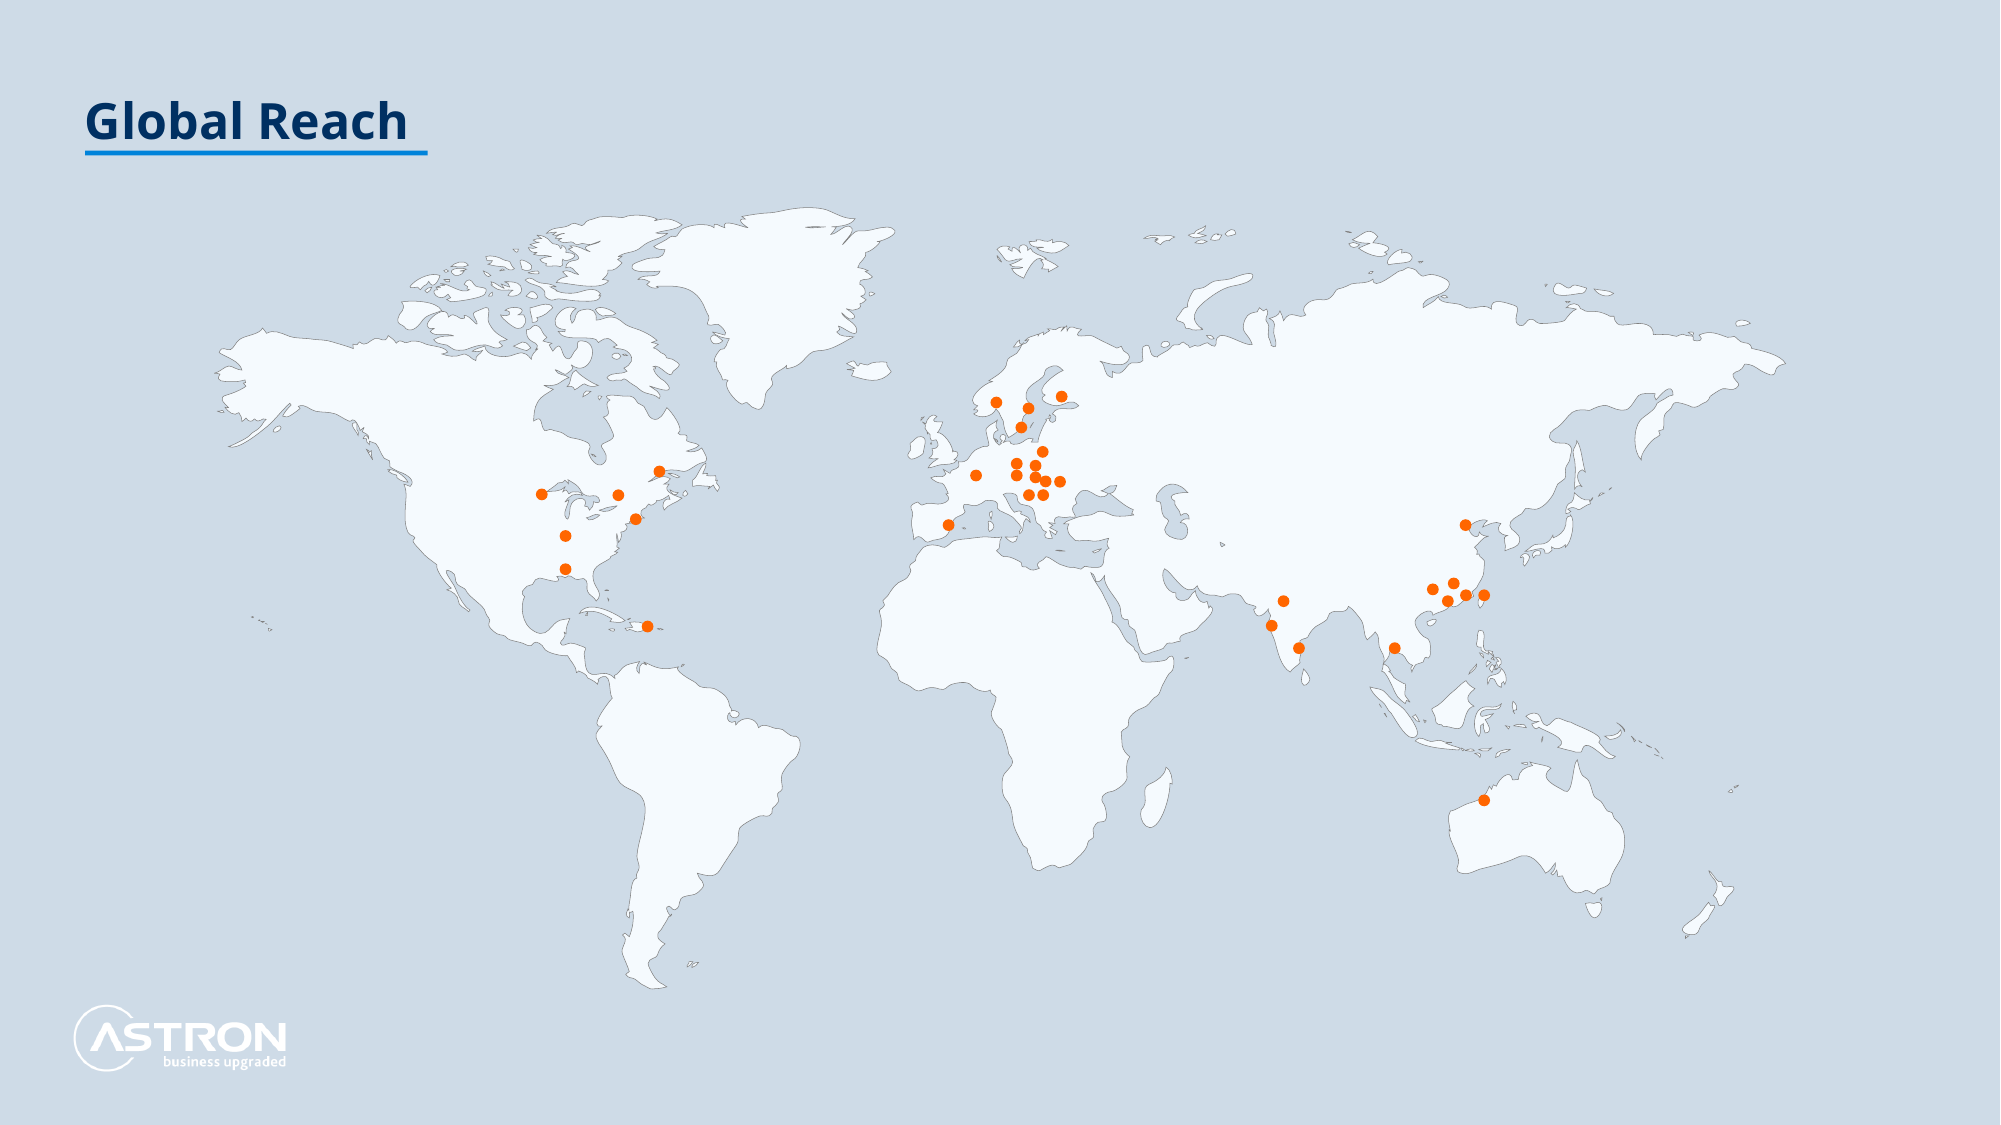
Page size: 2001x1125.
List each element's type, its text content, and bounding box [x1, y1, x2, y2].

text_box [907, 436, 926, 460]
text_box [530, 304, 553, 323]
text_box [1210, 233, 1222, 241]
text_box [1468, 663, 1477, 675]
text_box [1585, 902, 1602, 918]
text_box [567, 370, 599, 390]
text_box [555, 307, 680, 399]
text_box [668, 473, 680, 478]
text_box [526, 291, 538, 299]
text_box [1573, 440, 1586, 490]
text_box [625, 620, 654, 633]
text_box [1092, 548, 1102, 553]
text_box [1735, 320, 1751, 327]
text_box [1369, 686, 1420, 738]
text_box [1188, 225, 1207, 238]
text_box [85, 150, 428, 156]
text_box [996, 244, 1059, 279]
text_box [1301, 668, 1310, 686]
text_box [1478, 589, 1491, 609]
text_box [579, 607, 626, 623]
text_box [483, 270, 491, 277]
text_box [582, 391, 591, 397]
text_box [273, 425, 282, 433]
text_box [424, 287, 432, 293]
text_box [846, 360, 892, 381]
text_box [1476, 630, 1507, 688]
text_box [520, 259, 540, 274]
text_box [1161, 341, 1170, 348]
text_box [410, 274, 440, 290]
picture [72, 1003, 288, 1073]
text_box [1594, 288, 1614, 296]
text_box [1224, 229, 1236, 237]
text_box [451, 268, 467, 276]
text_box [1426, 619, 1437, 627]
text_box [1708, 870, 1734, 906]
text_box [525, 278, 601, 302]
text_box [1176, 273, 1253, 331]
text_box [1512, 701, 1517, 714]
text_box [1194, 239, 1208, 244]
text_box [1206, 335, 1215, 340]
text_box [1553, 283, 1587, 296]
text_box [450, 262, 469, 267]
text_box [1478, 747, 1493, 751]
text_box [1140, 767, 1173, 828]
text_box [1565, 492, 1593, 514]
text_box [490, 281, 522, 297]
text_box Global Reach [70, 82, 424, 158]
text_box [1682, 902, 1715, 939]
text_box [528, 215, 683, 287]
text_box [1348, 231, 1389, 257]
text_box [1474, 752, 1481, 758]
text_box [1525, 713, 1616, 759]
text_box [1616, 722, 1625, 732]
text_box [214, 301, 801, 989]
text_box [1415, 738, 1475, 752]
text_box [1495, 749, 1511, 758]
text_box [612, 353, 621, 360]
text_box [632, 207, 895, 410]
text_box [513, 342, 531, 351]
text_box [1525, 514, 1573, 558]
text_box [1431, 680, 1475, 729]
text_box [1474, 703, 1502, 737]
text_box [485, 255, 515, 270]
text_box [996, 255, 1002, 263]
text_box [988, 521, 994, 532]
text_box [366, 449, 373, 460]
text_box [1144, 235, 1175, 245]
text_box [433, 279, 487, 302]
text_box [687, 961, 699, 968]
text_box [1513, 724, 1527, 728]
text_box [1520, 553, 1530, 567]
text_box [682, 490, 688, 497]
text_box [1387, 249, 1413, 265]
text_box [1448, 759, 1625, 894]
text_box [1604, 729, 1622, 740]
text_box [1029, 239, 1069, 254]
text_box [500, 307, 526, 329]
text_box [1005, 536, 1018, 543]
text_box [876, 267, 1786, 871]
